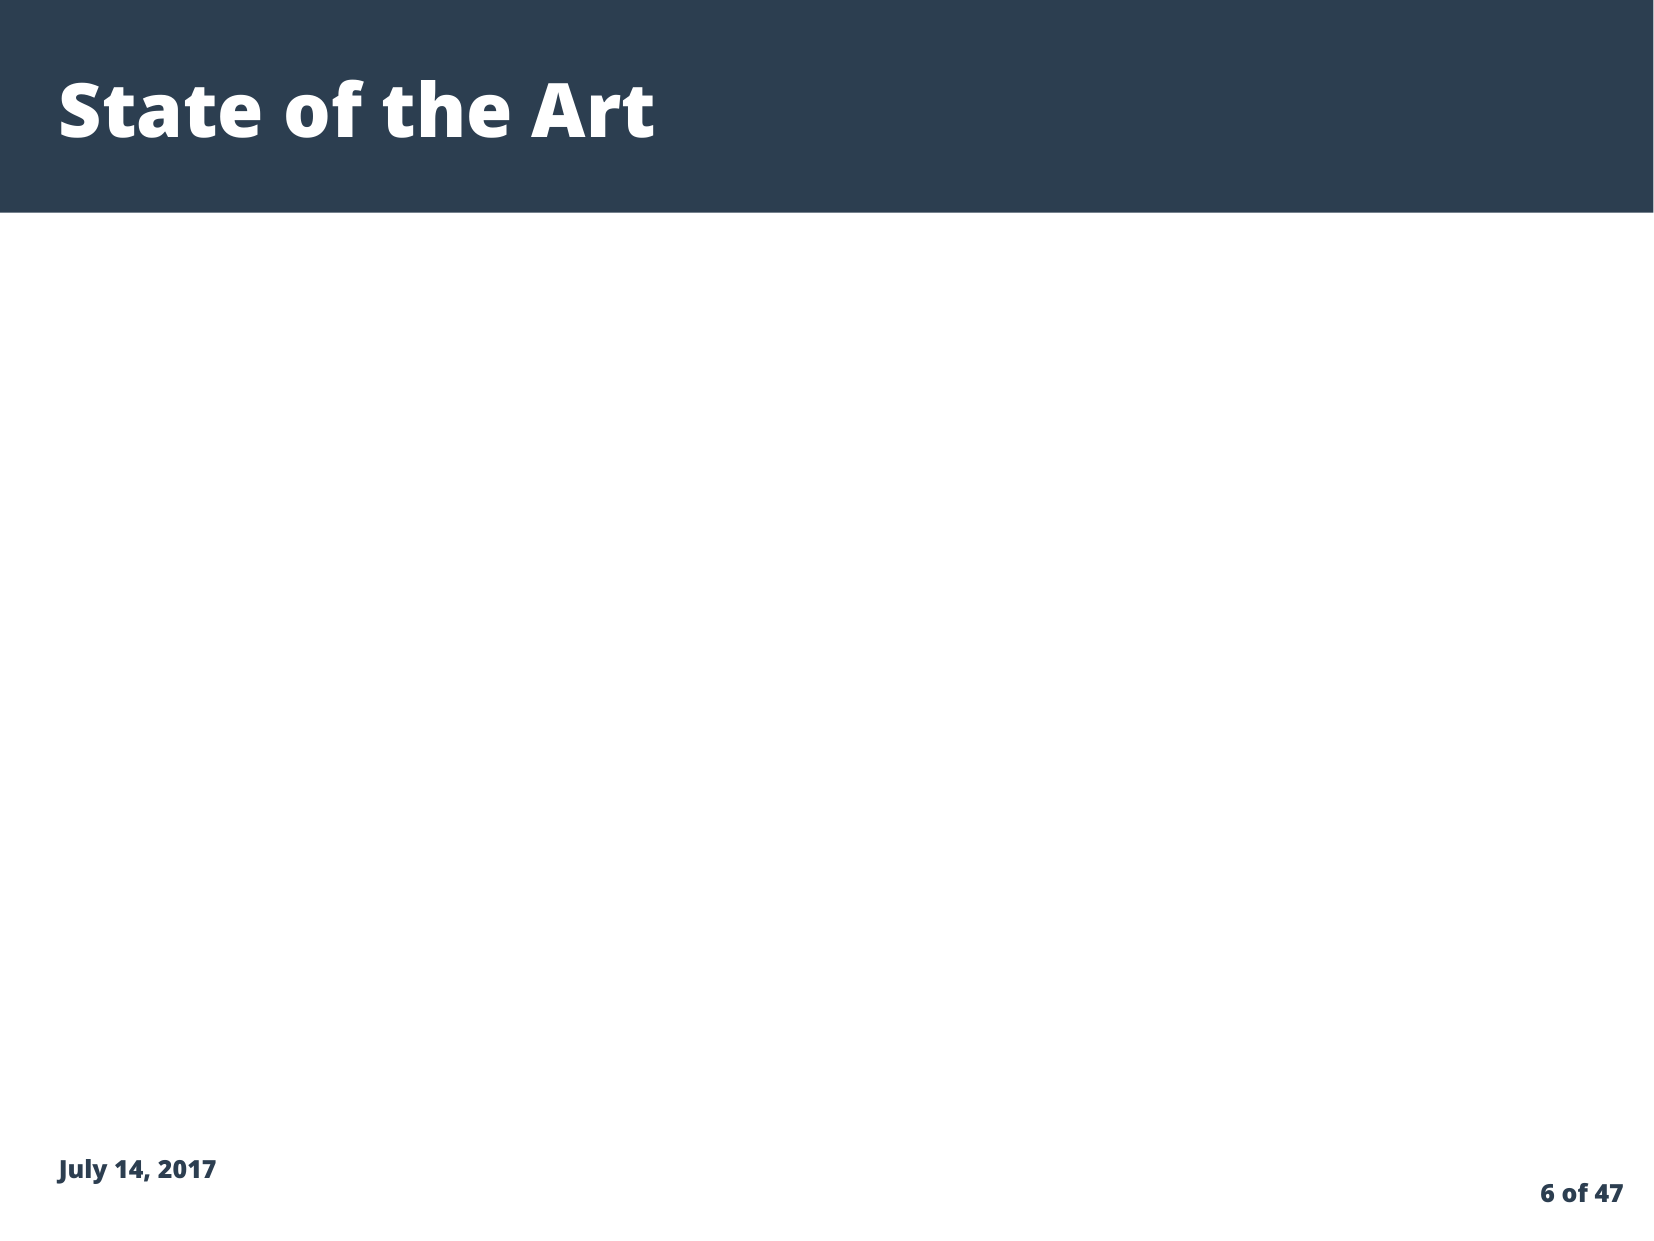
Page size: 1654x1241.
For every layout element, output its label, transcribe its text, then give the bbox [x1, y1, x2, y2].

title State of the Art [59, 29, 1595, 187]
